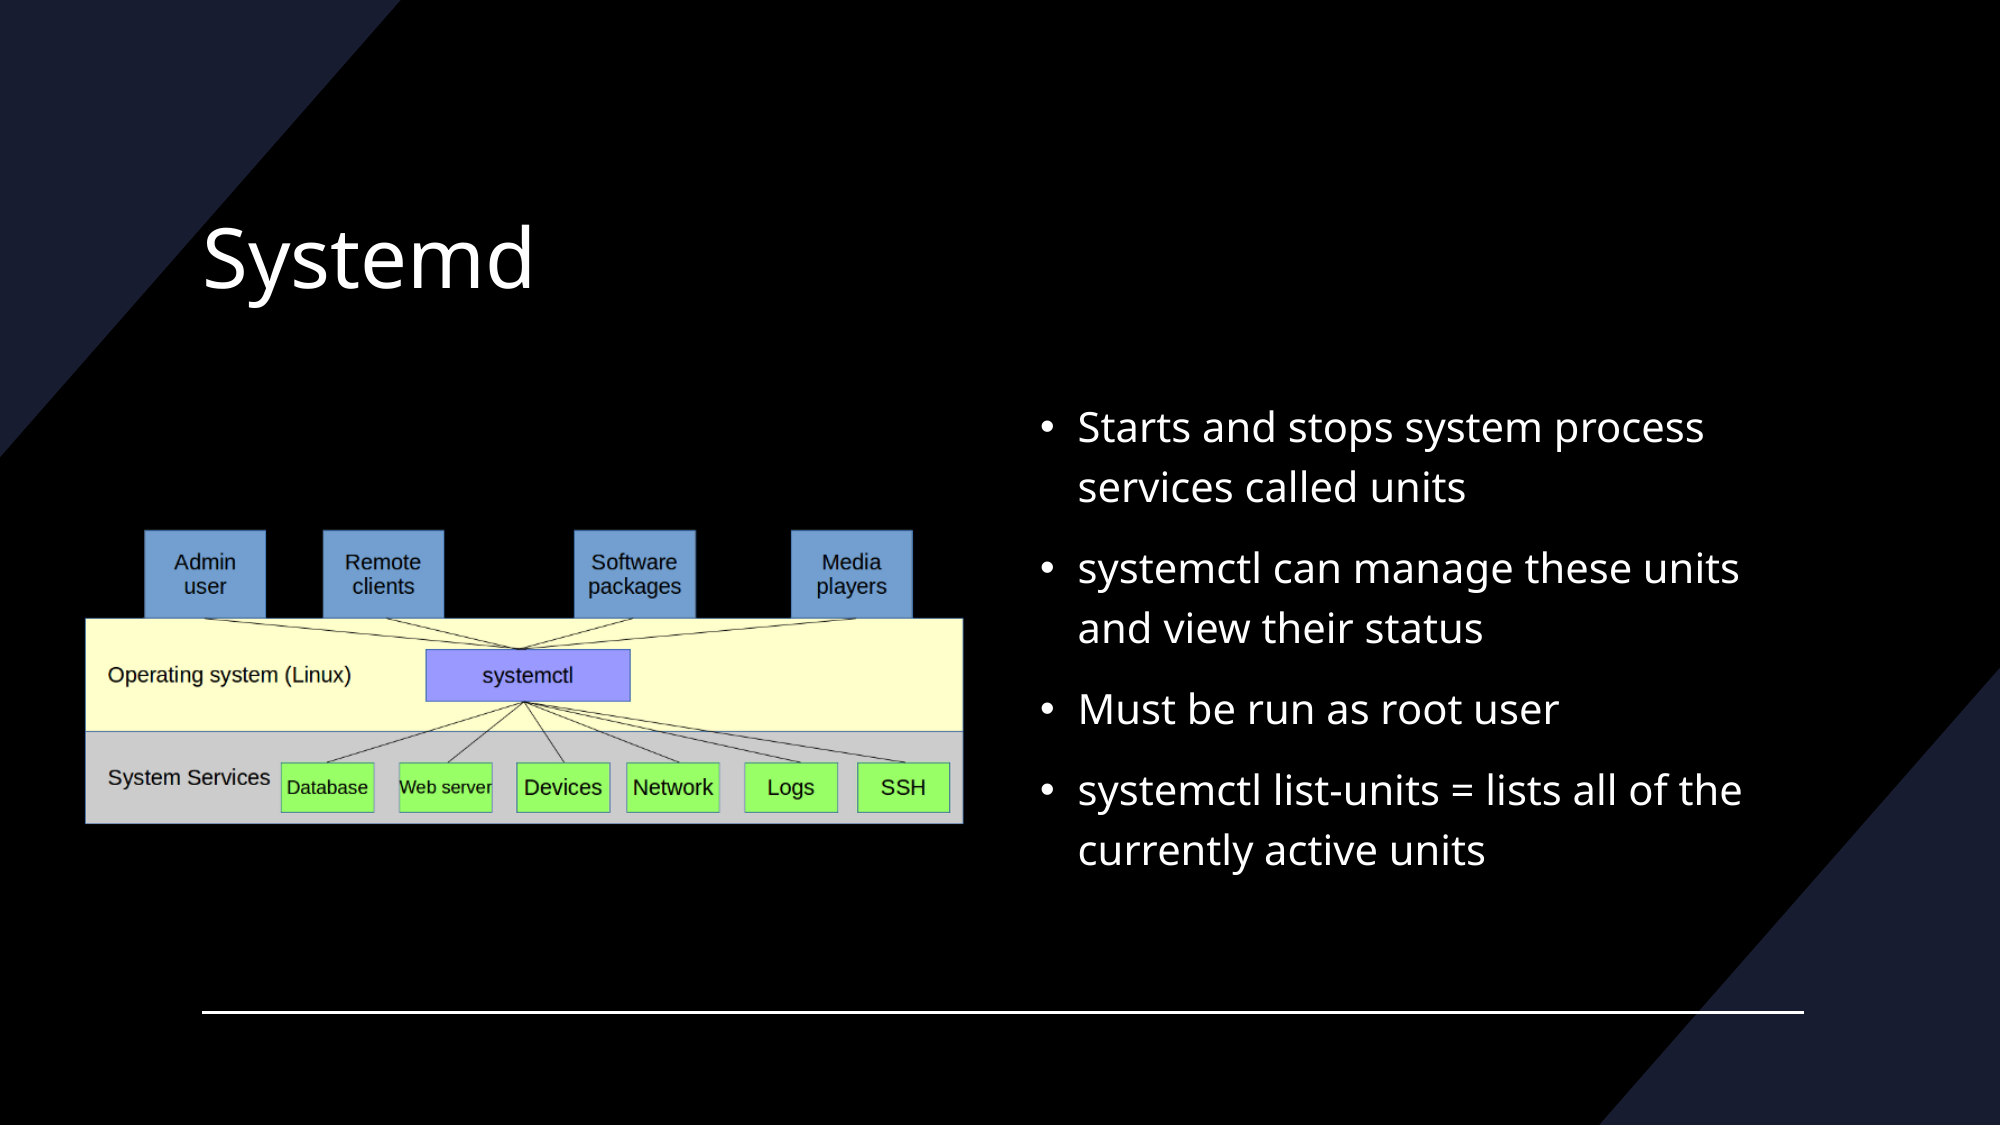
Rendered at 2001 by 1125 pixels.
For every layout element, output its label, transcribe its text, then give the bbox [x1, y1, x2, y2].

title Systemd [187, 143, 1813, 367]
list Starts and stops system process services called units systemctl can manage these units and view their status Must be run as root user systemctl list-units = lists all of the currently active units [1025, 383, 1813, 967]
picture [78, 475, 975, 831]
